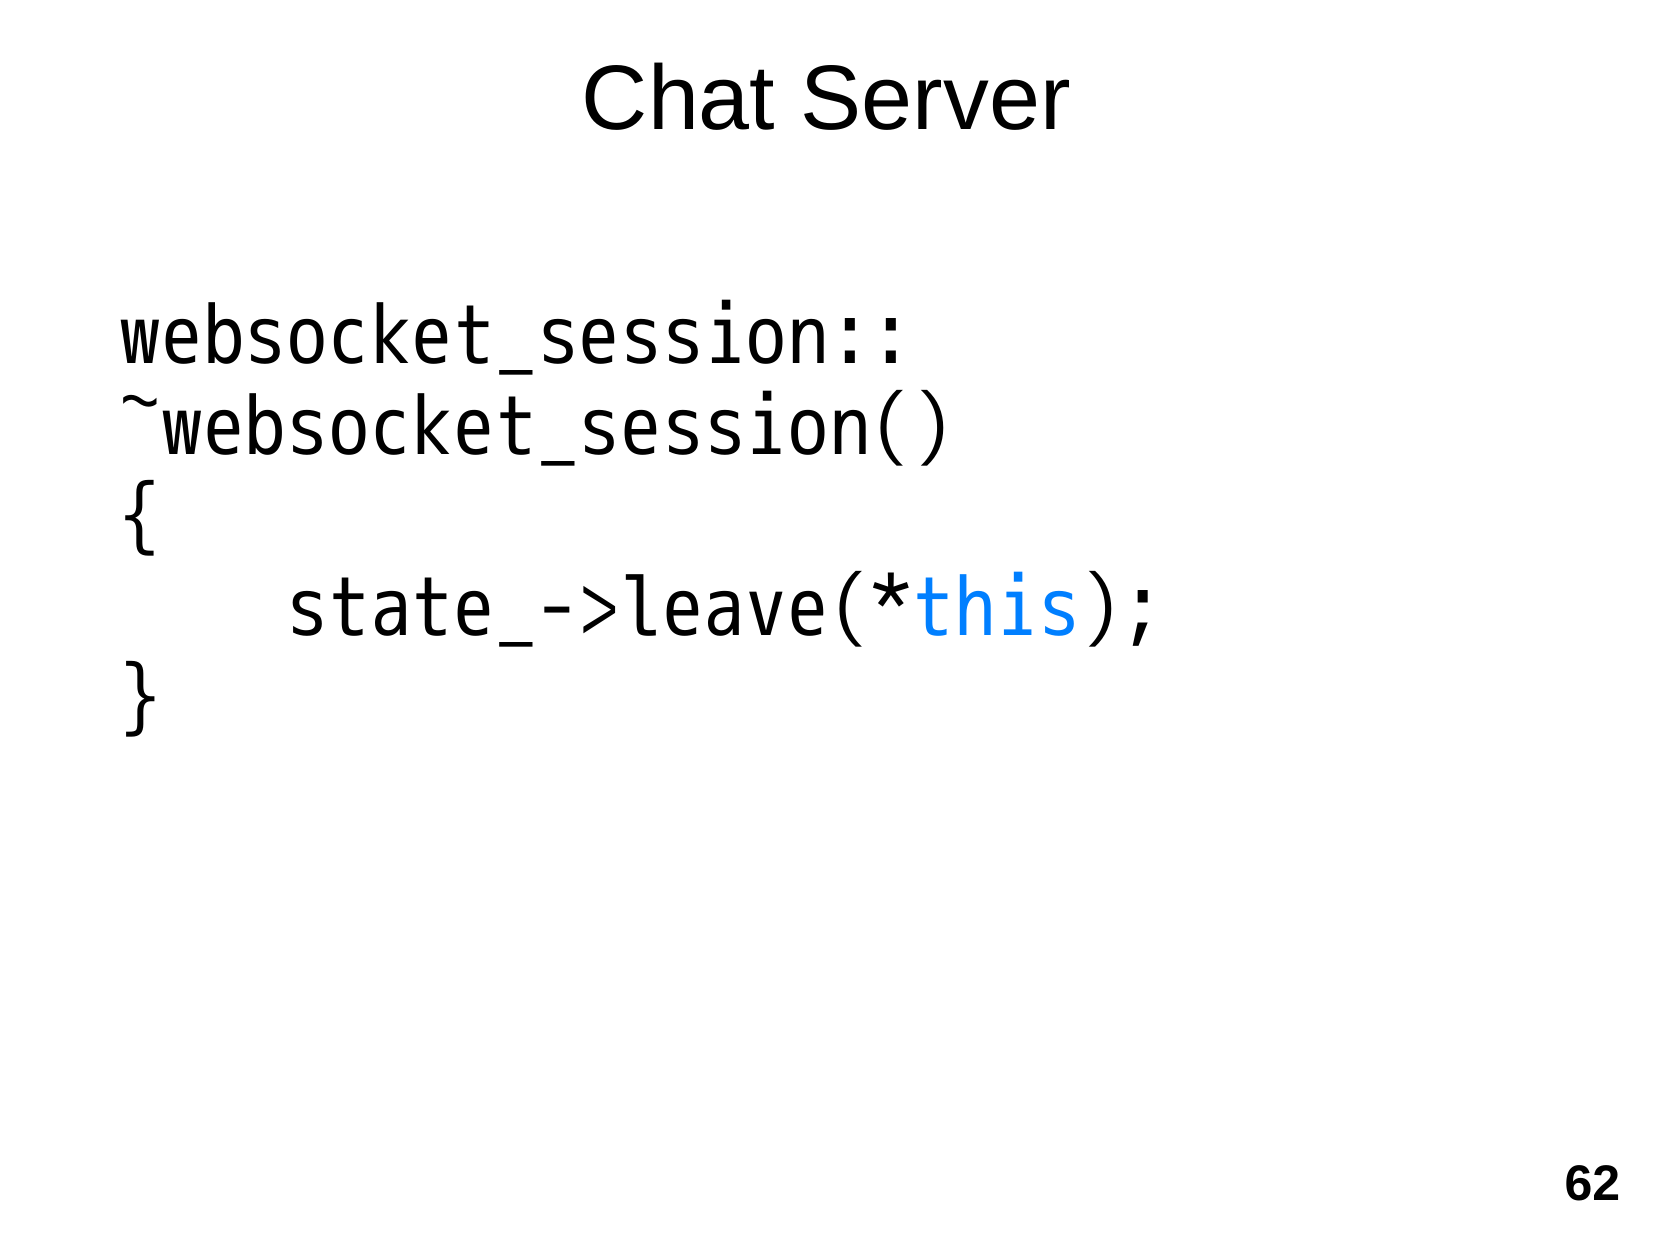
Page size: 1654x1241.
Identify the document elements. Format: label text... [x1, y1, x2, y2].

text_box websocket_session:: ~websocket_session() { state_->leave(*this); } [104, 285, 1575, 750]
title Chat Server [82, 15, 1571, 181]
